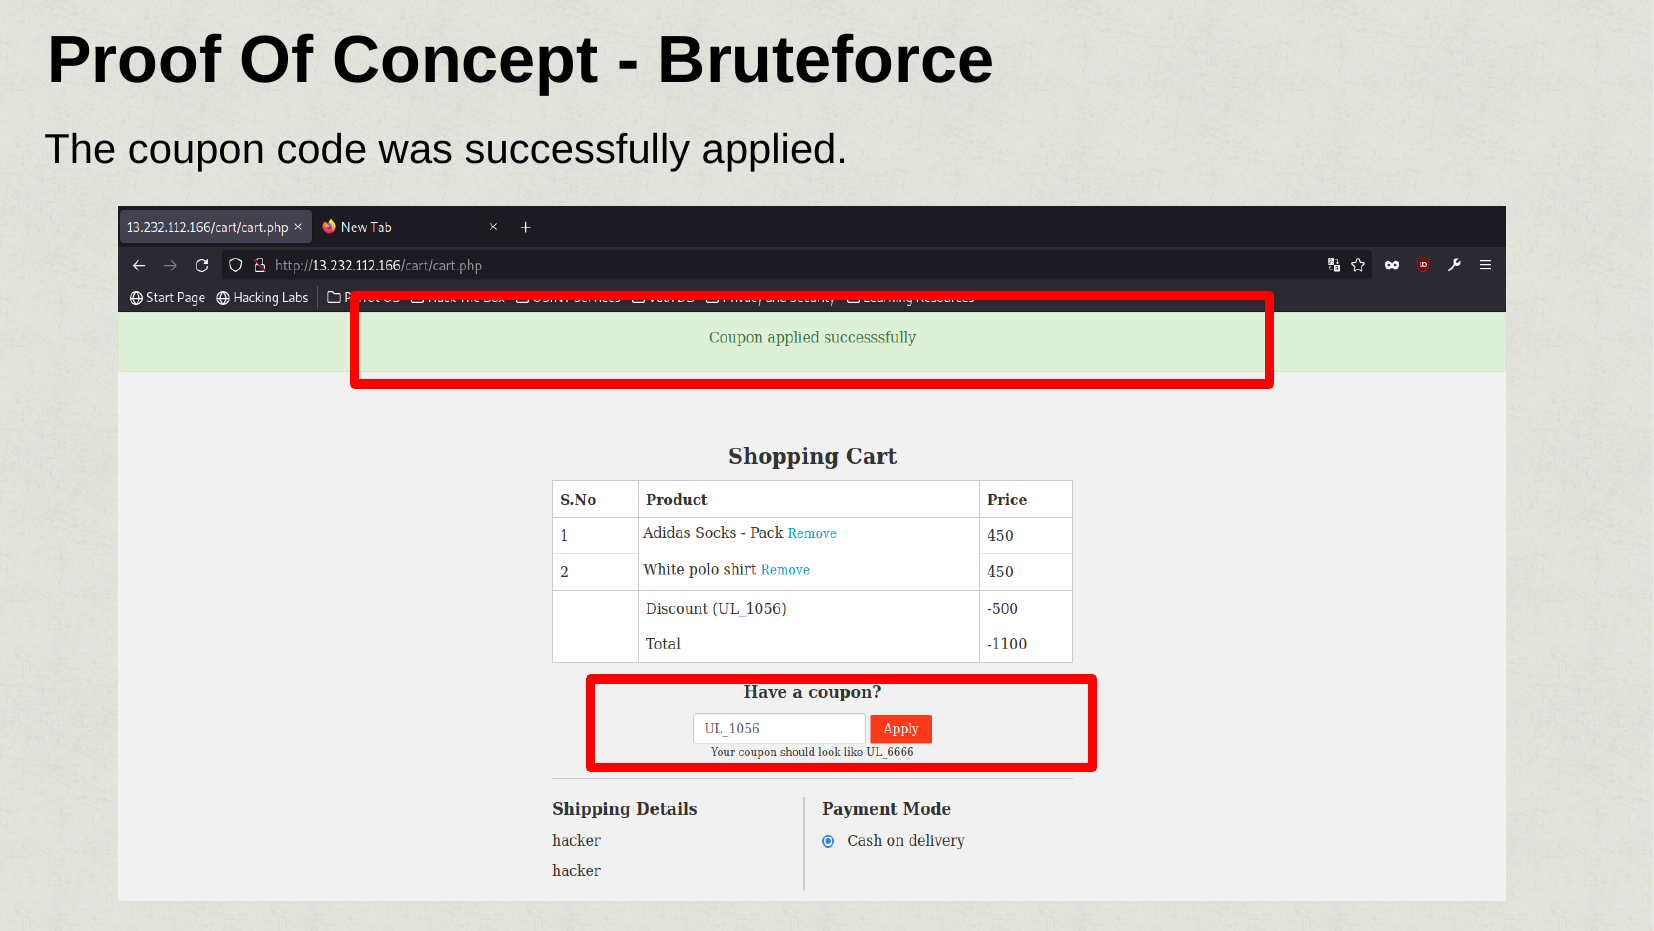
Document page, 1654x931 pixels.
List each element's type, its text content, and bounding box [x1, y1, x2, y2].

picture [0, 0, 1654, 931]
text_box The coupon code was successfully applied. [29, 118, 1506, 459]
title Proof Of Concept - Bruteforce [47, 0, 1536, 119]
